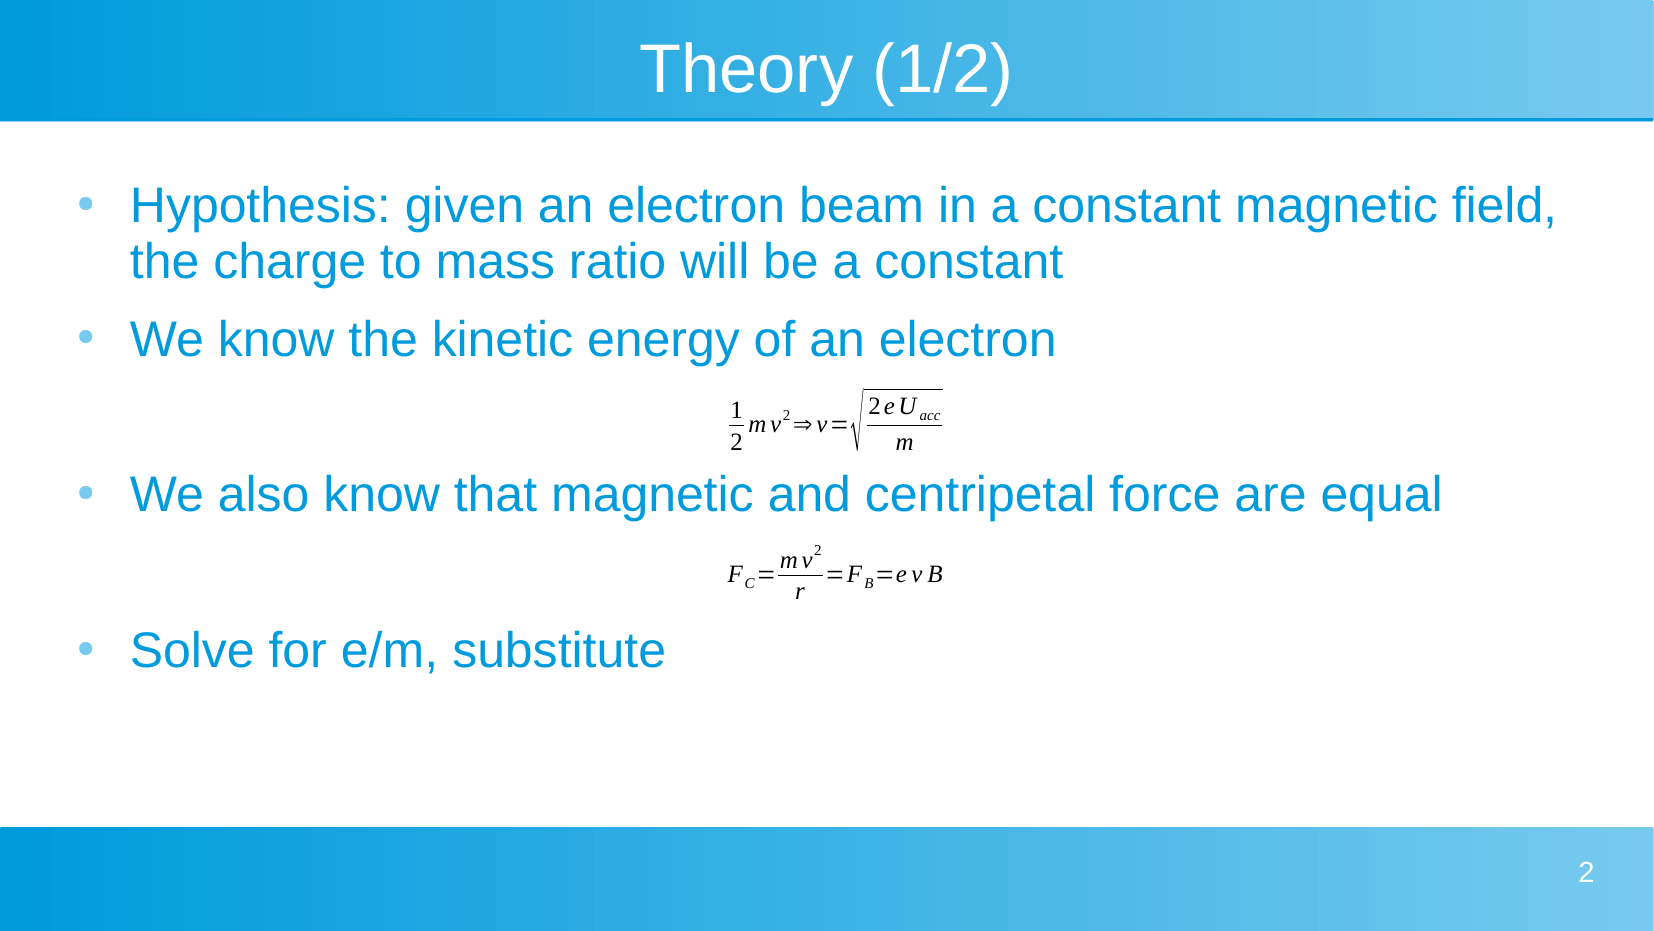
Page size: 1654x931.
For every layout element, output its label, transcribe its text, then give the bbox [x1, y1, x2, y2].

title Theory (1/2) [59, 29, 1595, 108]
chart [726, 542, 944, 606]
chart [727, 387, 944, 456]
list Hypothesis: given an electron beam in a constant magnetic field, the charge to mass ratio will be a constant We know the kinetic energy of an electron We also know that magnetic and centripetal force are equal Solve for e/m, substitute [59, 177, 1595, 768]
